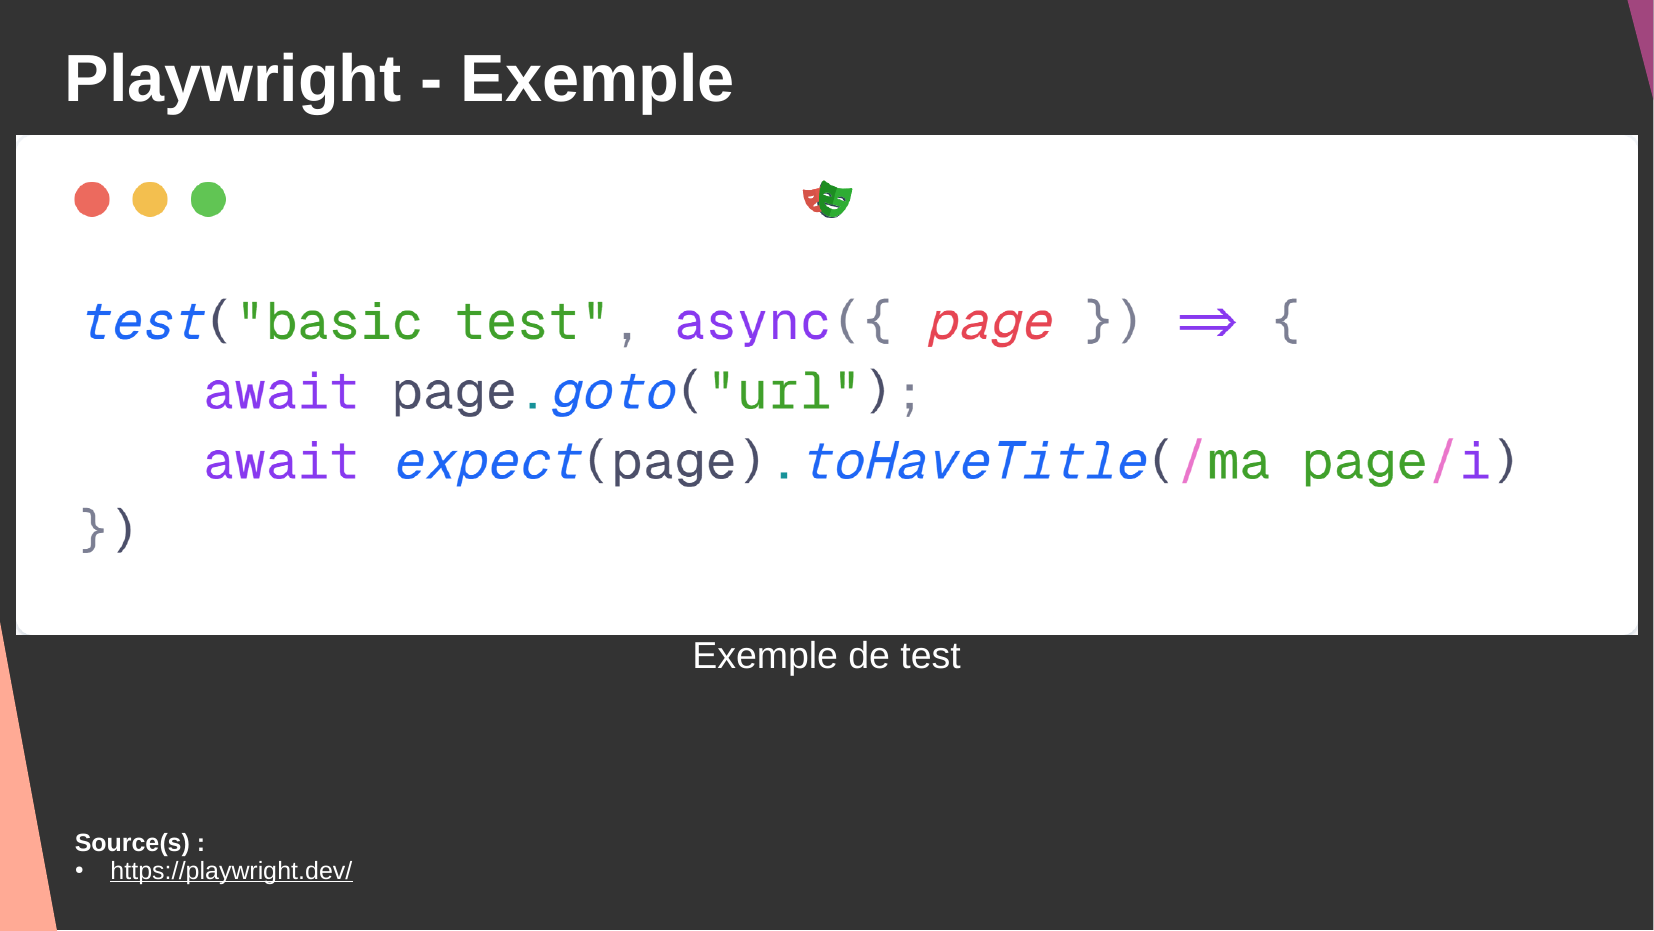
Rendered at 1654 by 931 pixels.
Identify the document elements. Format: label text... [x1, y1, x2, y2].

picture [16, 135, 1638, 636]
list Exemple de test [165, 636, 1489, 695]
text_box [0, 621, 58, 931]
title Playwright - Exemple [64, 40, 1635, 116]
text_box Source(s) : https://playwright.dev/ [60, 821, 1546, 906]
text_box [1627, 0, 1654, 103]
